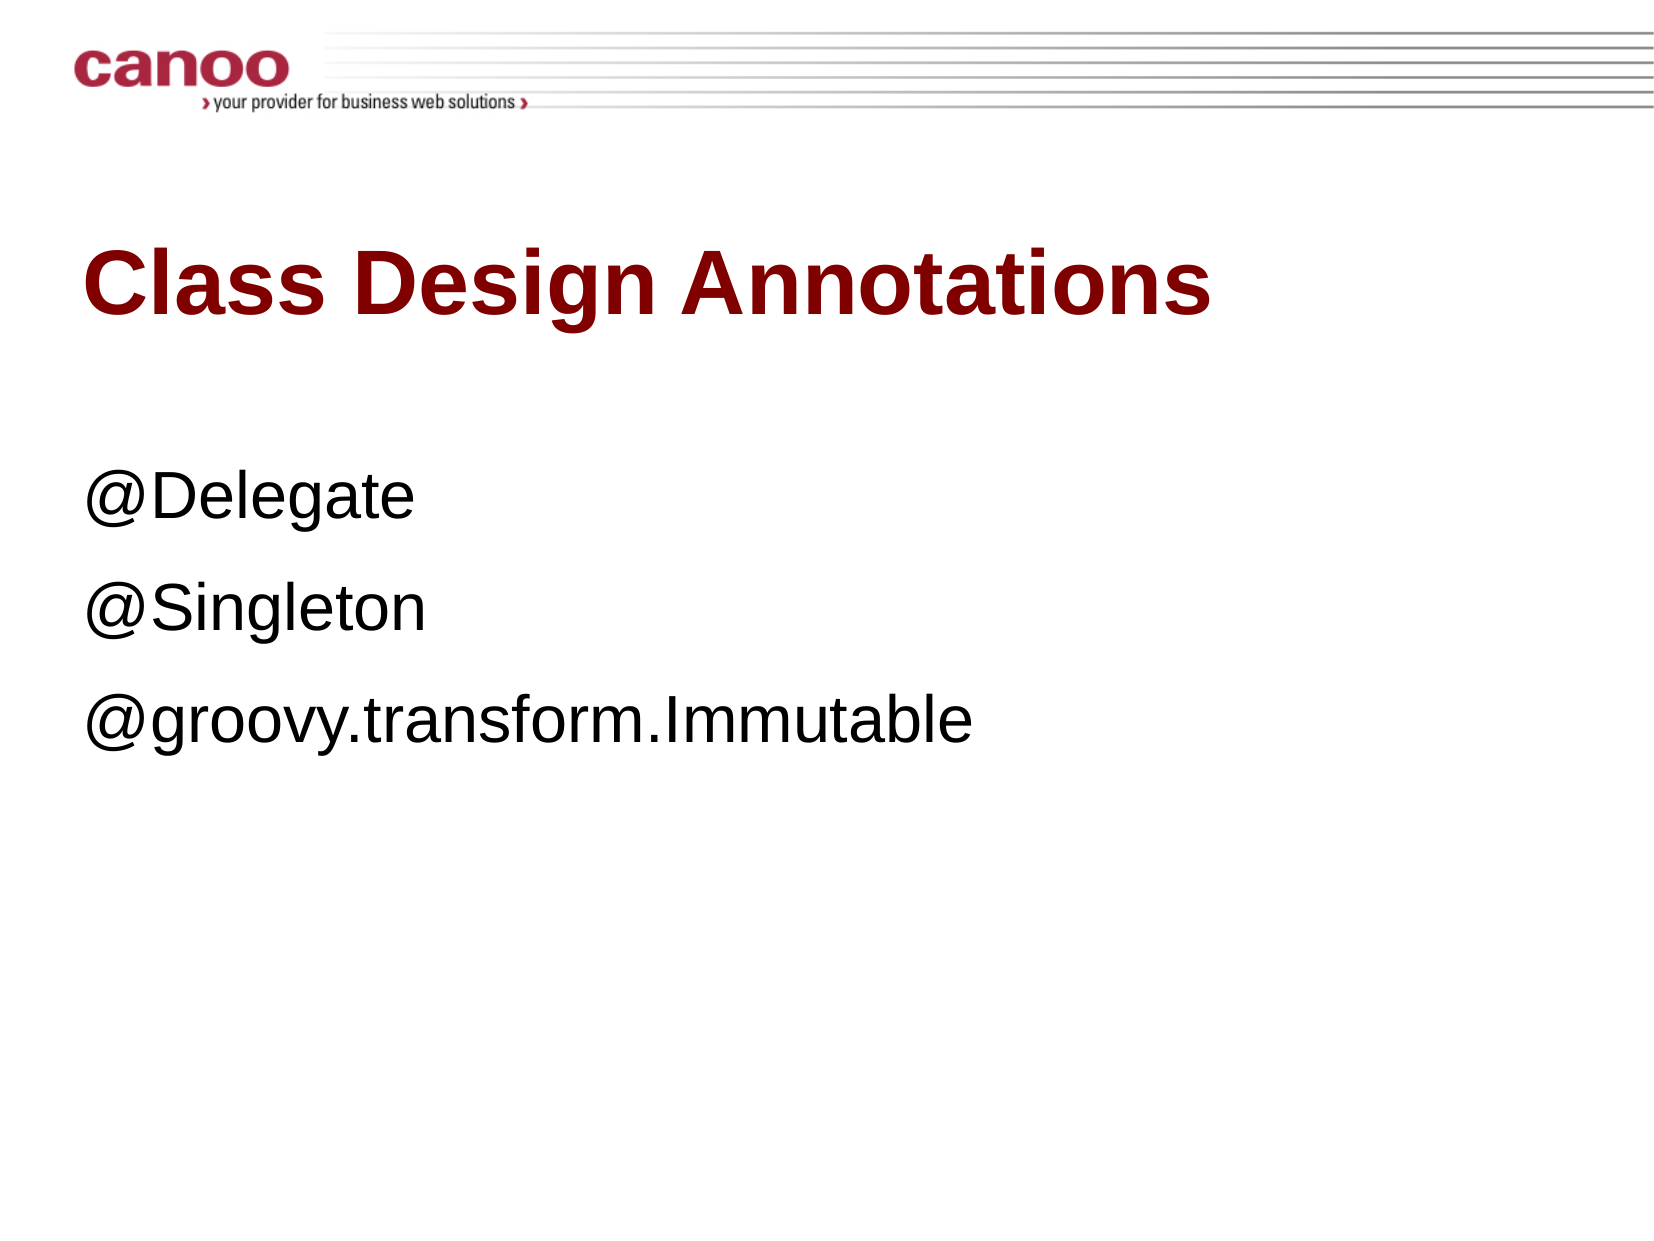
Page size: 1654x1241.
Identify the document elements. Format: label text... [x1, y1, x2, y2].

title Class Design Annotations [82, 179, 1571, 387]
subtitle @Delegate @Singleton @groovy.transform.Immutable [82, 420, 1571, 1164]
picture [0, 0, 1654, 166]
